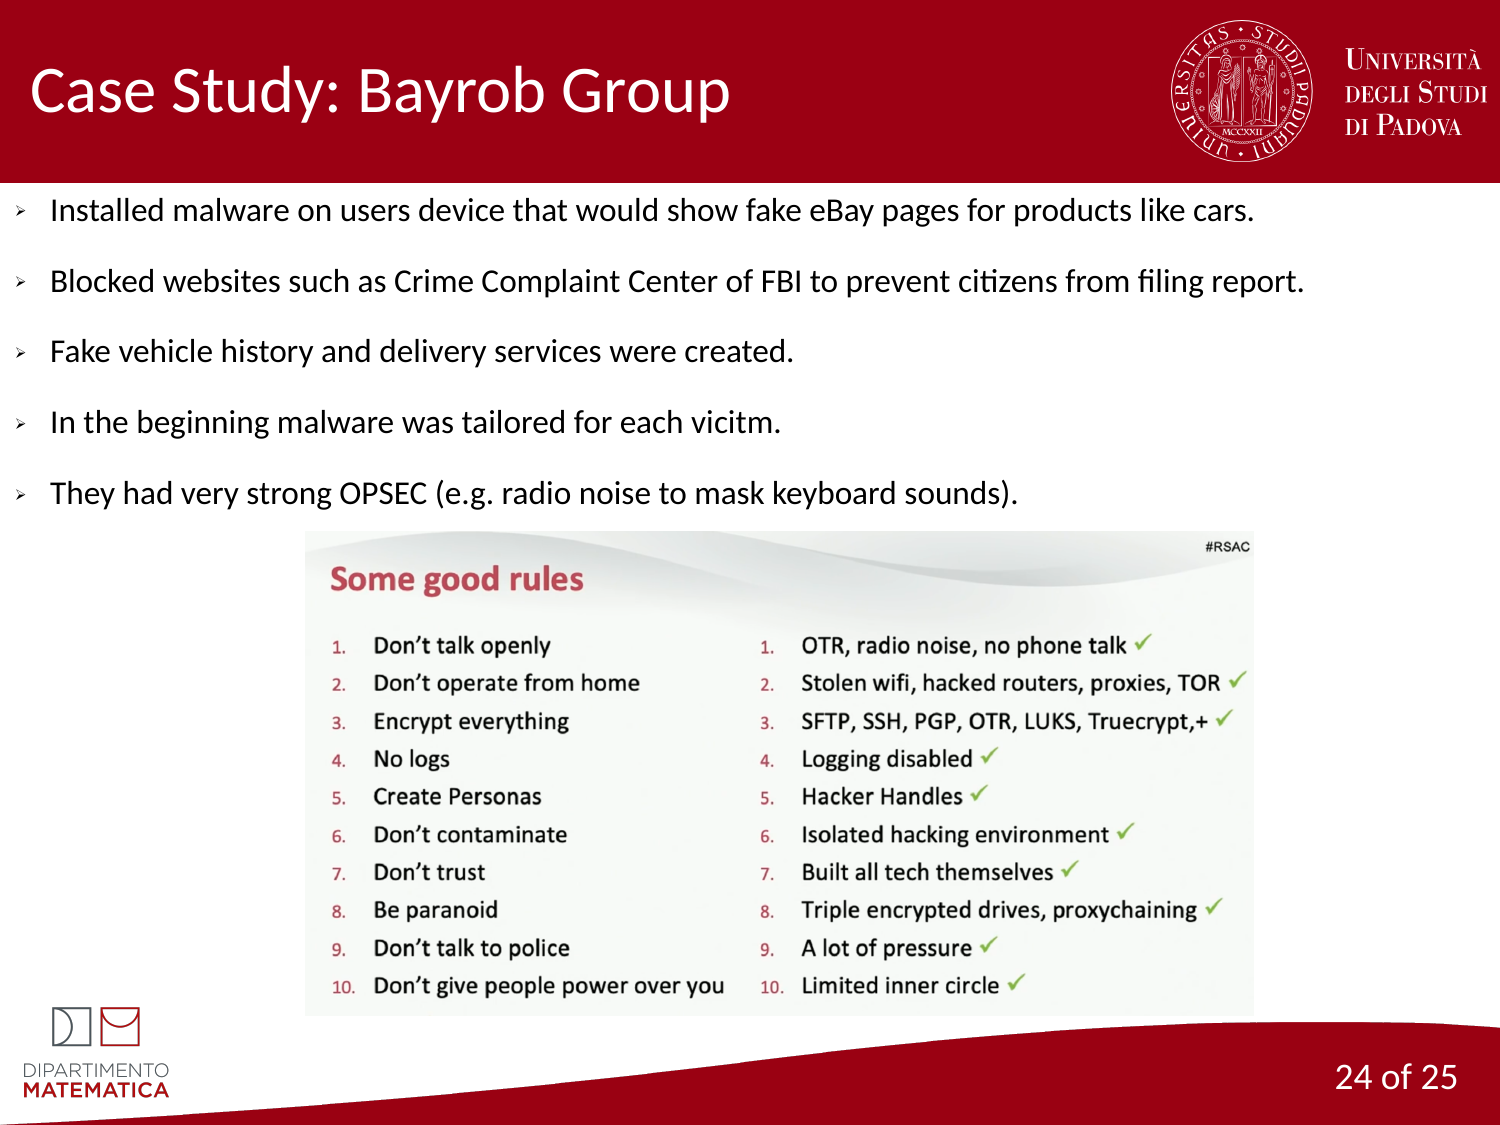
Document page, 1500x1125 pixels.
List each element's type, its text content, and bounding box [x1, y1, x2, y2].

text_box Installed malware on users device that would show fake eBay pages for products like cars. Blocked websites such as Crime Complaint Center of FBI to prevent citizens from filing report. Fake vehicle history and delivery services were created. In the beginning malware was tailored for each vicitm. They had very strong OPSEC (e.g. radio noise to mask keyboard sounds). [0, 188, 1396, 521]
picture [1171, 20, 1487, 162]
picture [305, 531, 1254, 1016]
title Case Study: Bayrob Group [0, 0, 1159, 183]
picture [0, 1007, 1500, 1125]
slide_number <number> of 25 [1136, 1044, 1474, 1104]
